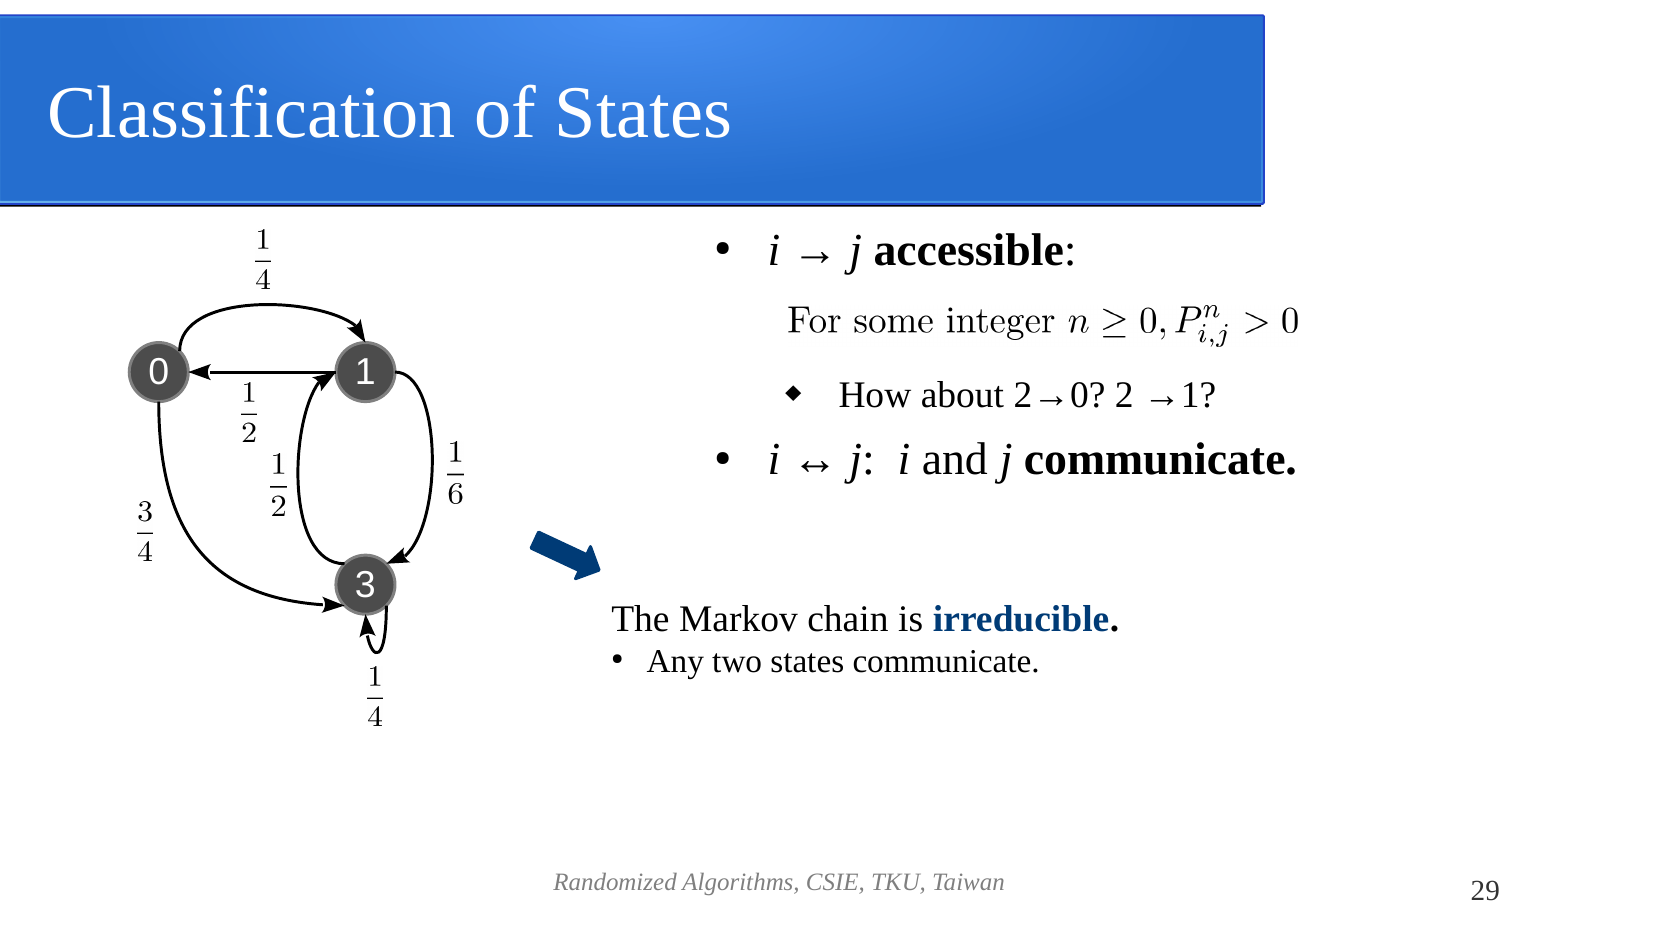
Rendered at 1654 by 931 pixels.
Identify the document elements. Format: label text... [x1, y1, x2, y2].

text_box [531, 532, 600, 579]
picture [137, 501, 153, 561]
picture [270, 453, 287, 516]
picture [447, 441, 464, 504]
picture [788, 305, 1298, 347]
text_box 0 [129, 342, 189, 402]
list i → j accessible: How about 2→0? 2 →1? i ↔ j: i and j communicate. [696, 224, 1595, 764]
text_box 1 [335, 342, 395, 402]
picture [241, 382, 257, 443]
text_box 3 [335, 555, 396, 615]
picture [255, 229, 271, 289]
text_box The Markov chain is irreducible. Any two states communicate. [596, 590, 1152, 689]
picture [367, 666, 383, 726]
title Classification of States [47, 35, 1199, 189]
